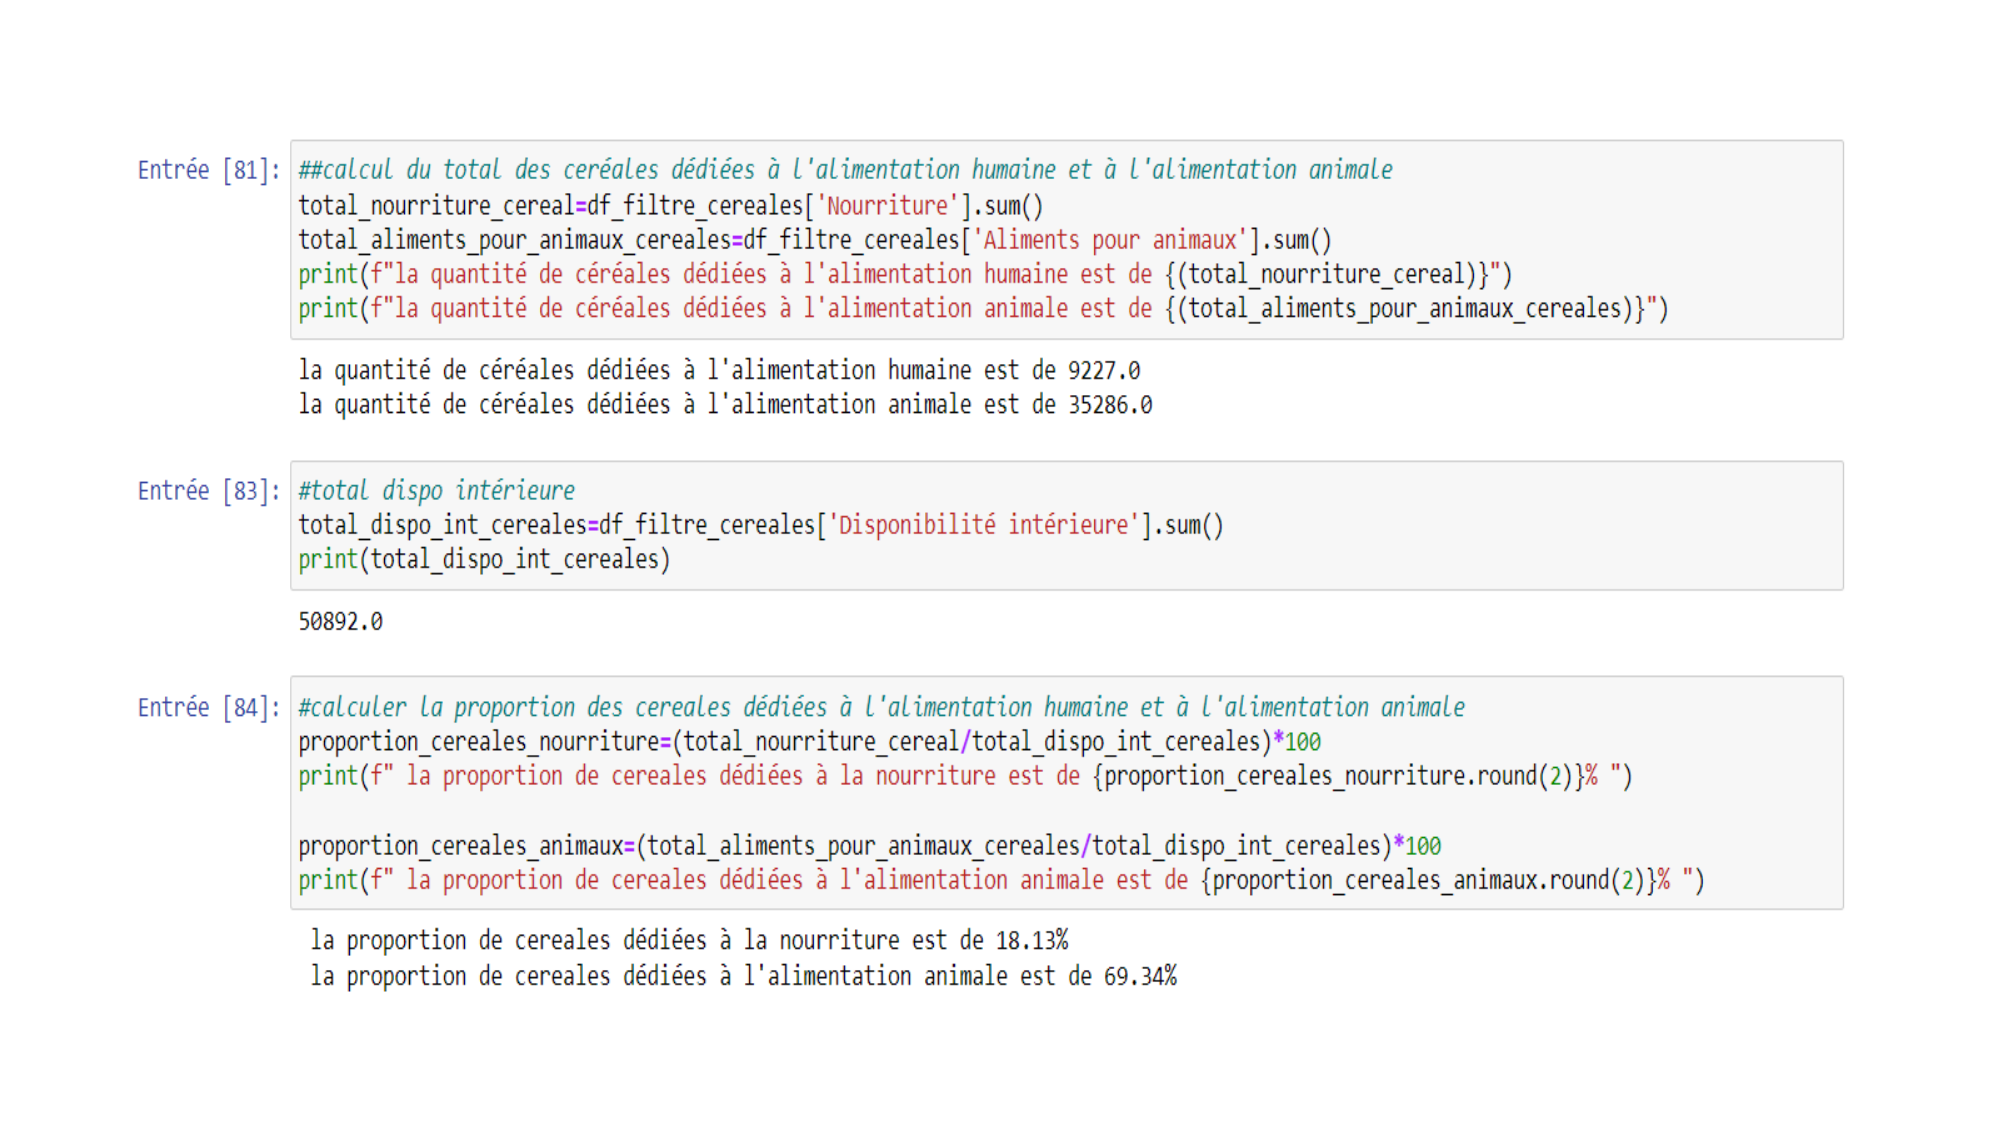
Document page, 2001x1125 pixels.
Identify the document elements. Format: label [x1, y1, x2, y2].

picture [104, 122, 1873, 1026]
